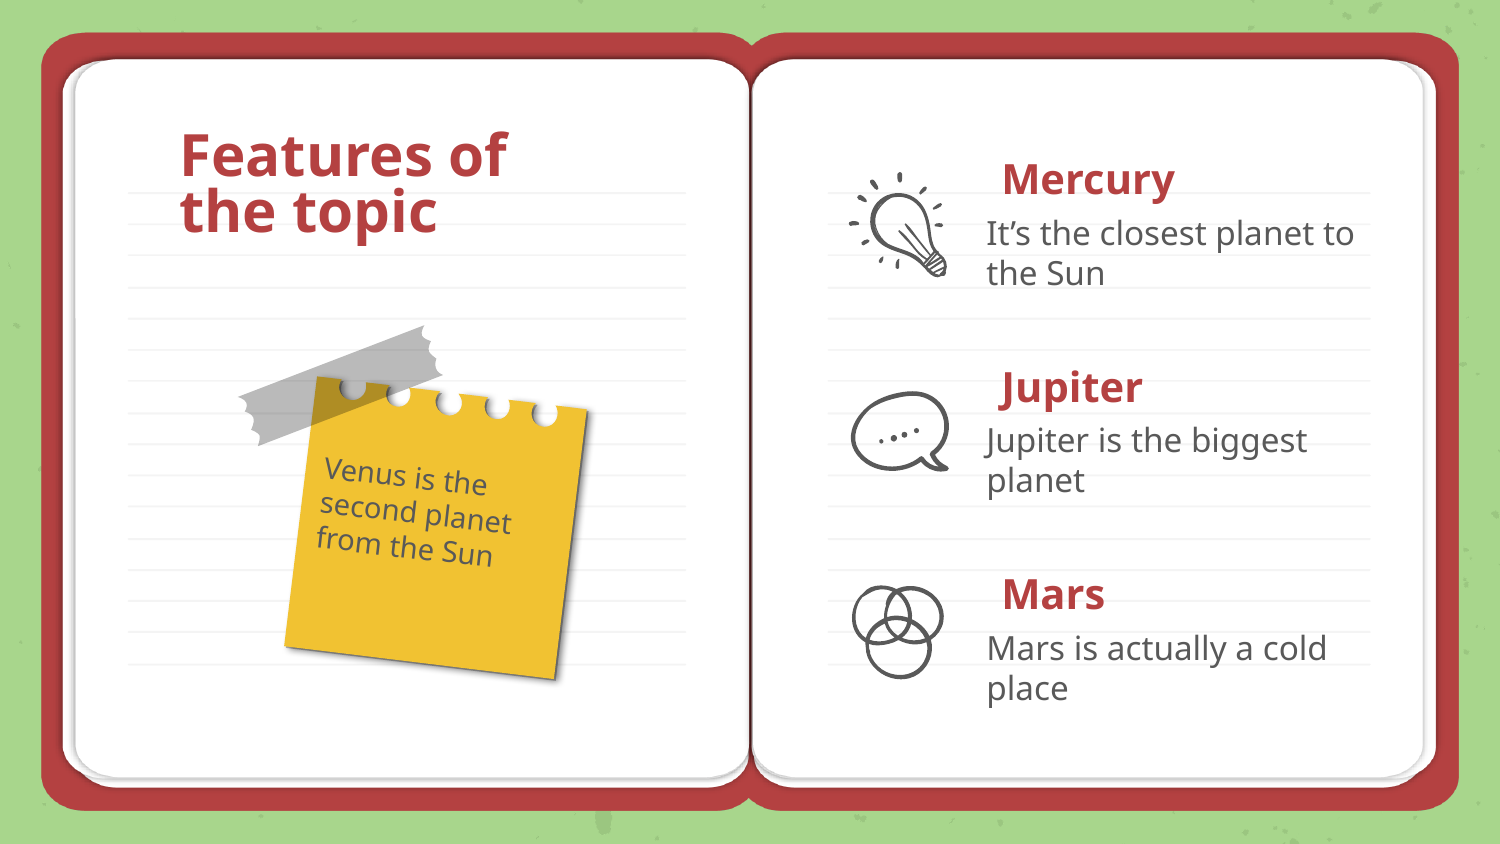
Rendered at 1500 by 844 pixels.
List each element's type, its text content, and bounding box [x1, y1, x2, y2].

text_box [932, 203, 942, 210]
subtitle Mars is actually a cold place [986, 612, 1370, 707]
list Venus is the second planet from the Sun [307, 434, 563, 646]
text_box [919, 186, 927, 195]
text_box [870, 193, 947, 278]
text_box [878, 256, 884, 264]
text_box [870, 179, 879, 190]
text_box [237, 325, 589, 681]
subtitle It’s the closest planet to the Sun [986, 196, 1370, 291]
title Jupiter [986, 345, 1370, 404]
text_box [934, 223, 944, 228]
text_box [848, 220, 860, 226]
subtitle Jupiter is the biggest planet [986, 404, 1370, 499]
text_box [851, 585, 944, 680]
title Mars [986, 553, 1370, 612]
text_box [850, 391, 949, 472]
text_box [895, 258, 900, 269]
text_box [897, 172, 903, 183]
title Features of the topic [164, 116, 559, 211]
title Mercury [986, 137, 1370, 196]
picture [41, 32, 1459, 811]
text_box [861, 239, 870, 246]
text_box [857, 194, 867, 203]
